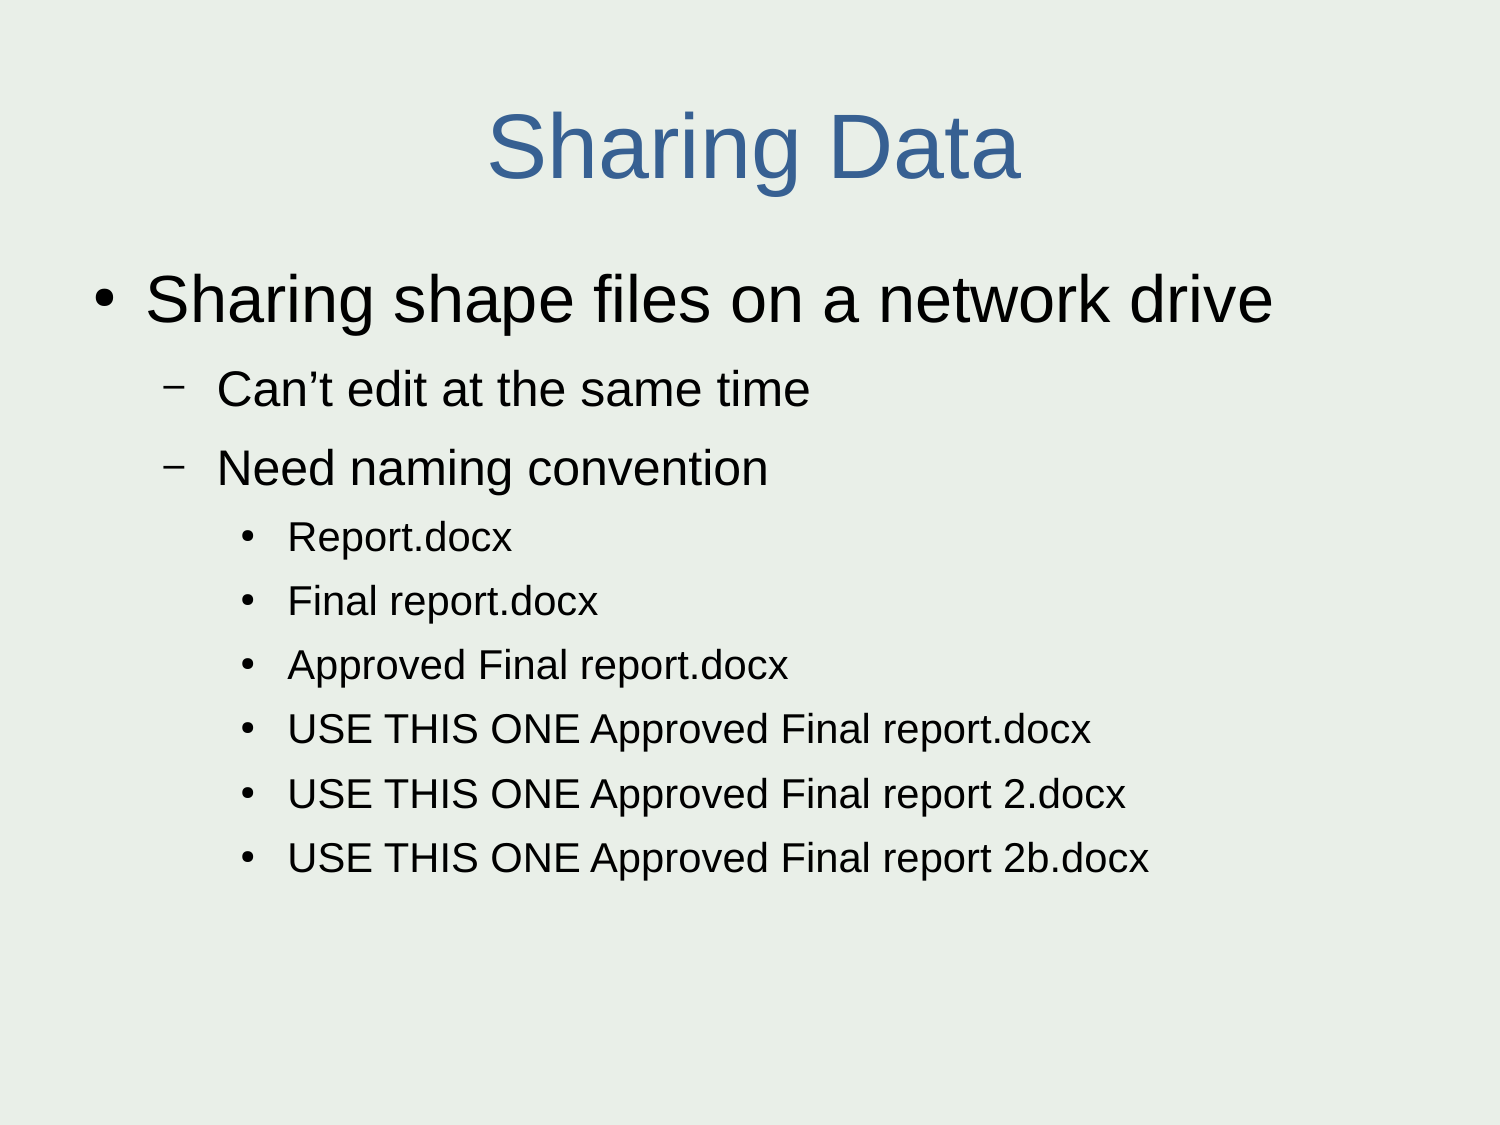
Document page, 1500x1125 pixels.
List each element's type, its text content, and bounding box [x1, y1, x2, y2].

list Sharing shape files on a network drive Can’t edit at the same time Need naming convention Report.docx Final report.docx Approved Final report.docx USE THIS ONE Approved Final report.docx USE THIS ONE Approved Final report 2.docx USE THIS ONE Approved Final report 2b.docx [75, 262, 1425, 1005]
title Sharing Data [79, 92, 1430, 201]
